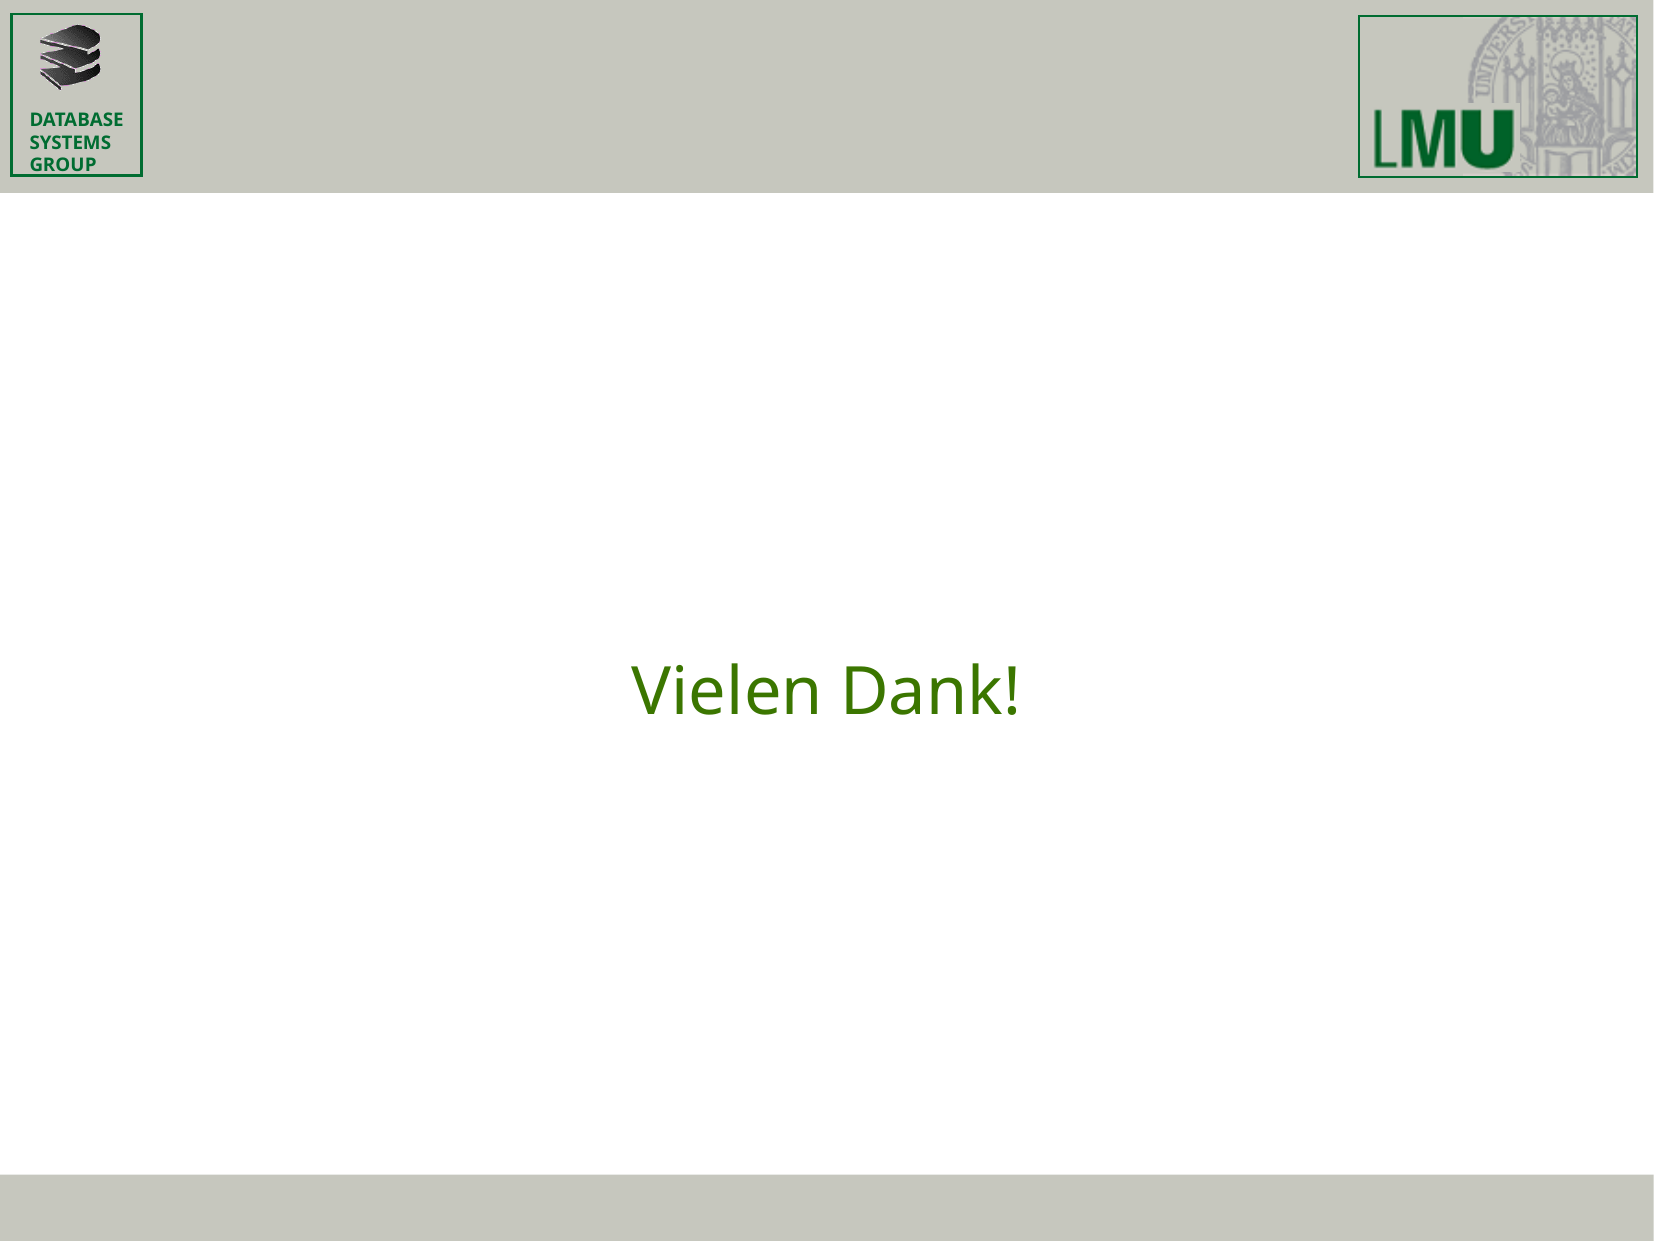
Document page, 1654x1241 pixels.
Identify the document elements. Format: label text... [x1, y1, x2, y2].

subtitle Vielen Dank! [82, 290, 1571, 1087]
picture [1369, 17, 1636, 176]
picture [36, 21, 104, 94]
